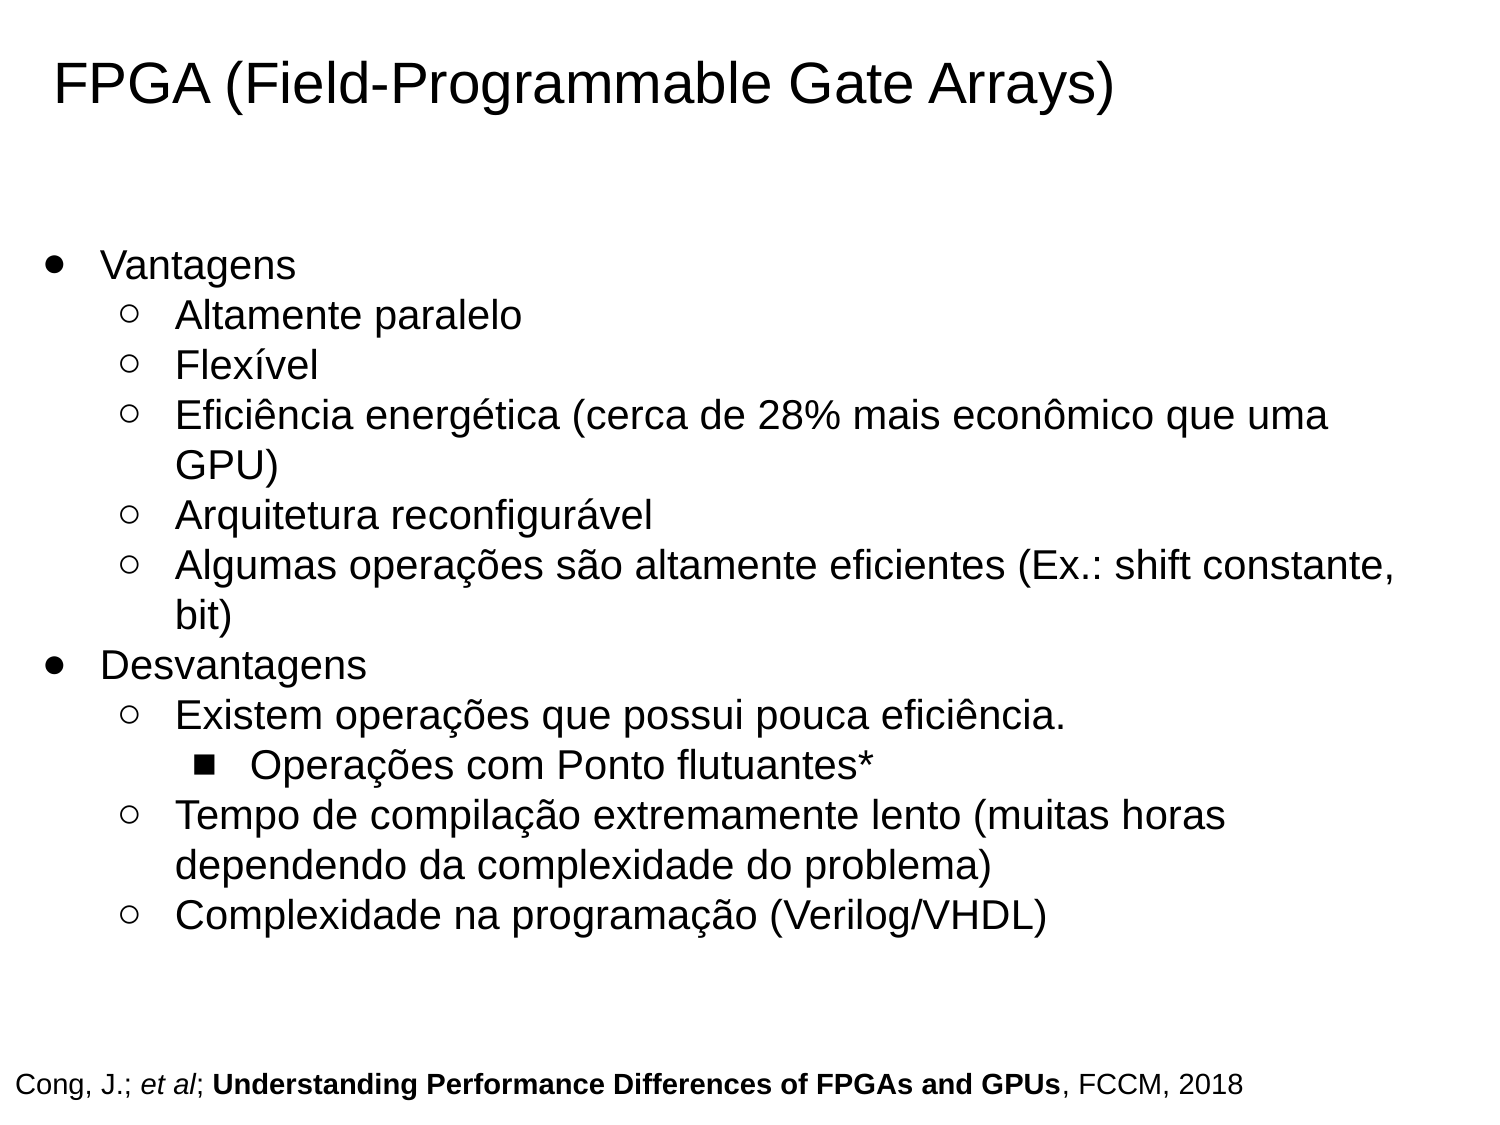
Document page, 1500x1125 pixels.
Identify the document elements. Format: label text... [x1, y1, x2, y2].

text_box Cong, J.; et al; Understanding Performance Differences of FPGAs and GPUs, FCCM, 2018 [0, 1035, 1500, 1125]
text_box Vantagens Altamente paralelo Flexível Eficiência energética (cerca de 28% mais econômico que uma GPU) Arquitetura reconfigurável Algumas operações são altamente eficientes (Ex.: shift constante, bit) Desvantagens Existem operações que possui pouca eficiência. Operações com Ponto flutuantes* Tempo de compilação extremamente lento (muitas horas dependendo da complexidade do problema) Complexidade na programação (Verilog/VHDL) [10, 172, 1443, 1000]
title FPGA (Field-Programmable Gate Arrays) [38, 30, 1471, 156]
